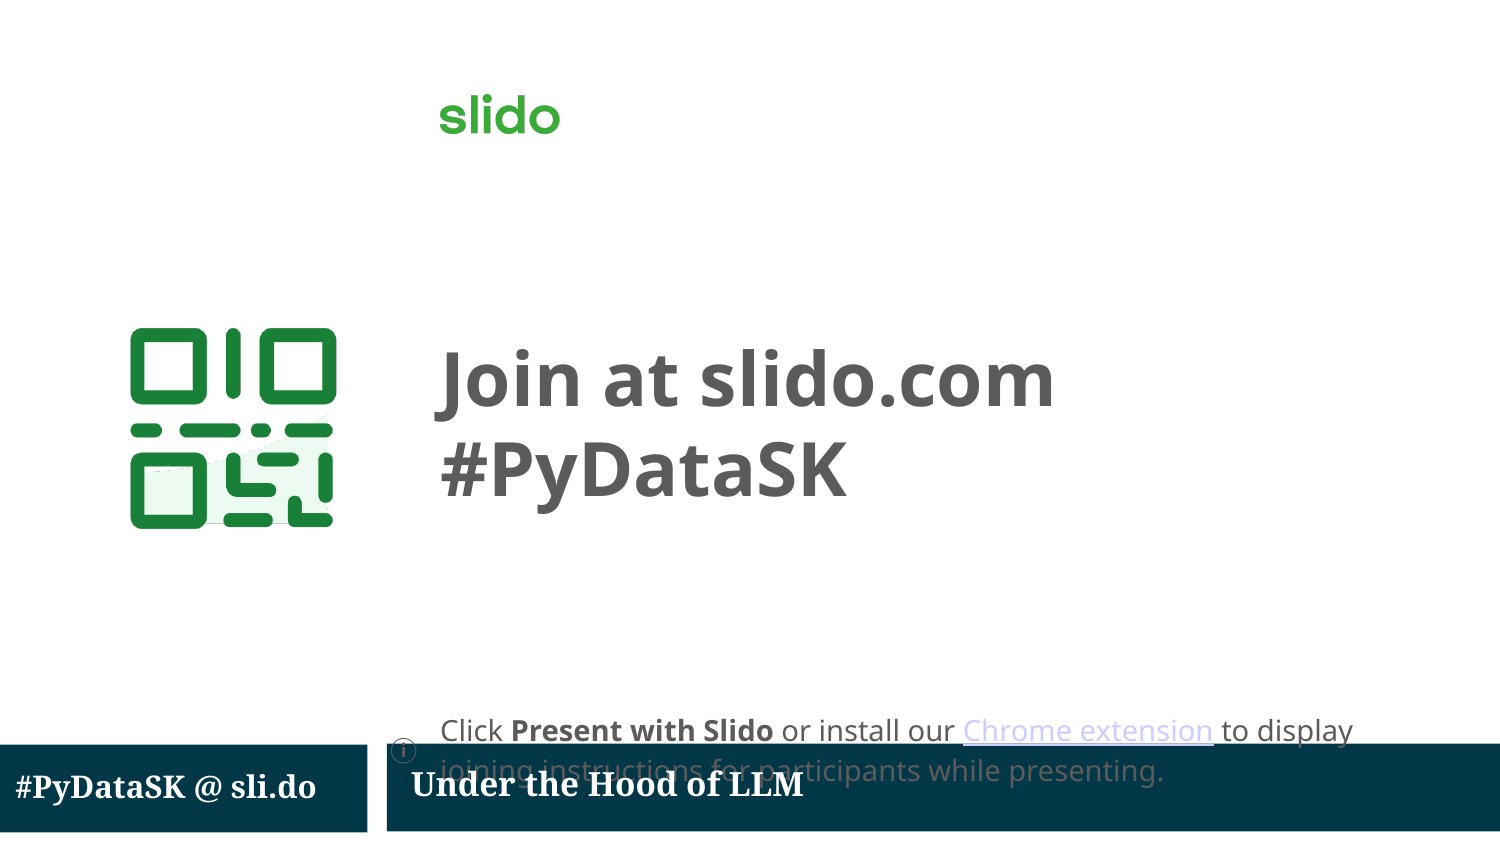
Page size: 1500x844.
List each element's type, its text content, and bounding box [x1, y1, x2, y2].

text_box Click Present with Slido or install our Chrome extension to display joining instructions for participants while presenting. [425, 718, 1417, 740]
text_box Join at slido.com #PyDataSK [425, 316, 1417, 528]
picture [428, 83, 572, 147]
text_box Under the Hood of LLM [400, 740, 1500, 826]
text_box ⓘ [375, 718, 425, 752]
text_box #PyDataSK @ sli.do [0, 752, 493, 821]
picture [83, 272, 383, 572]
